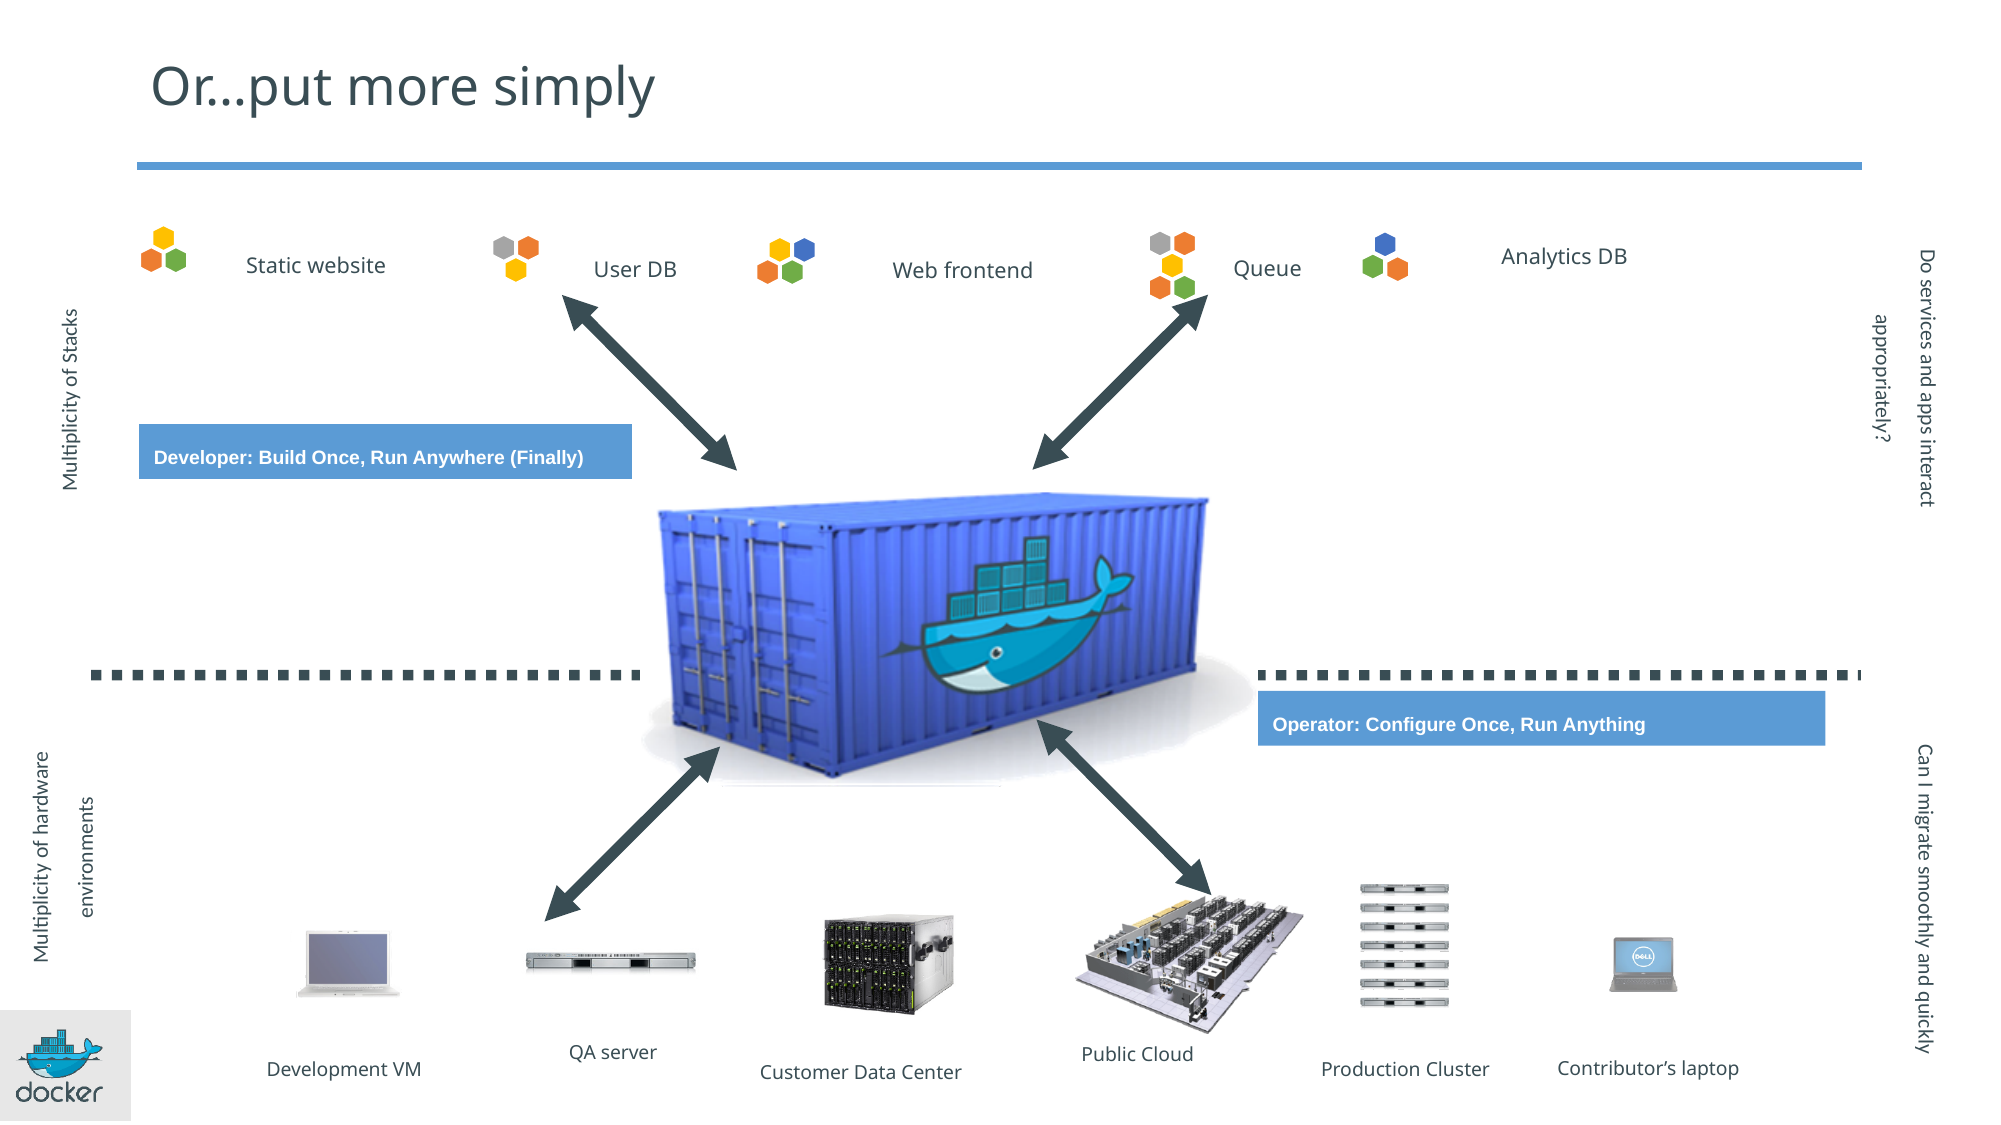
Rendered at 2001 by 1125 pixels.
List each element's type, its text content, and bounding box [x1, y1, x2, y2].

text_box Operator: Configure Once, Run Anything [1258, 690, 1826, 746]
text_box Developer: Build Once, Run Anywhere (Finally) [139, 424, 632, 479]
text_box Can I migrate smoothly and quickly [1903, 719, 1964, 1079]
text_box Production Cluster [1275, 1043, 1536, 1084]
text_box Development VM [243, 1043, 446, 1084]
text_box Web frontend [892, 240, 1040, 286]
title Or…put more simply [135, 29, 1861, 139]
text_box [140, 224, 188, 274]
text_box Customer Data Center [712, 1045, 1010, 1087]
picture [521, 907, 699, 1022]
picture [1075, 895, 1304, 1034]
text_box [492, 234, 540, 284]
text_box QA server [568, 1025, 658, 1066]
picture [290, 930, 402, 998]
text_box Queue [1233, 238, 1302, 284]
picture [1360, 884, 1449, 1008]
picture [818, 911, 956, 1017]
text_box Multiplicity of Stacks [31, 220, 92, 580]
text_box Contributor’s laptop [1522, 1041, 1775, 1082]
text_box [1148, 230, 1196, 301]
text_box [1386, 256, 1410, 283]
text_box [756, 236, 816, 286]
text_box User DB [593, 239, 678, 285]
text_box [1361, 231, 1397, 280]
text_box Public Cloud [1081, 1034, 1195, 1069]
picture [640, 491, 1258, 787]
picture [0, 1010, 131, 1121]
text_box Static website [245, 235, 387, 281]
picture [1609, 937, 1678, 992]
text_box Do services and apps interact appropriately? [1860, 199, 1966, 559]
text_box Multiplicity of hardware environments [3, 678, 108, 1037]
text_box Analytics DB [1501, 226, 1629, 272]
